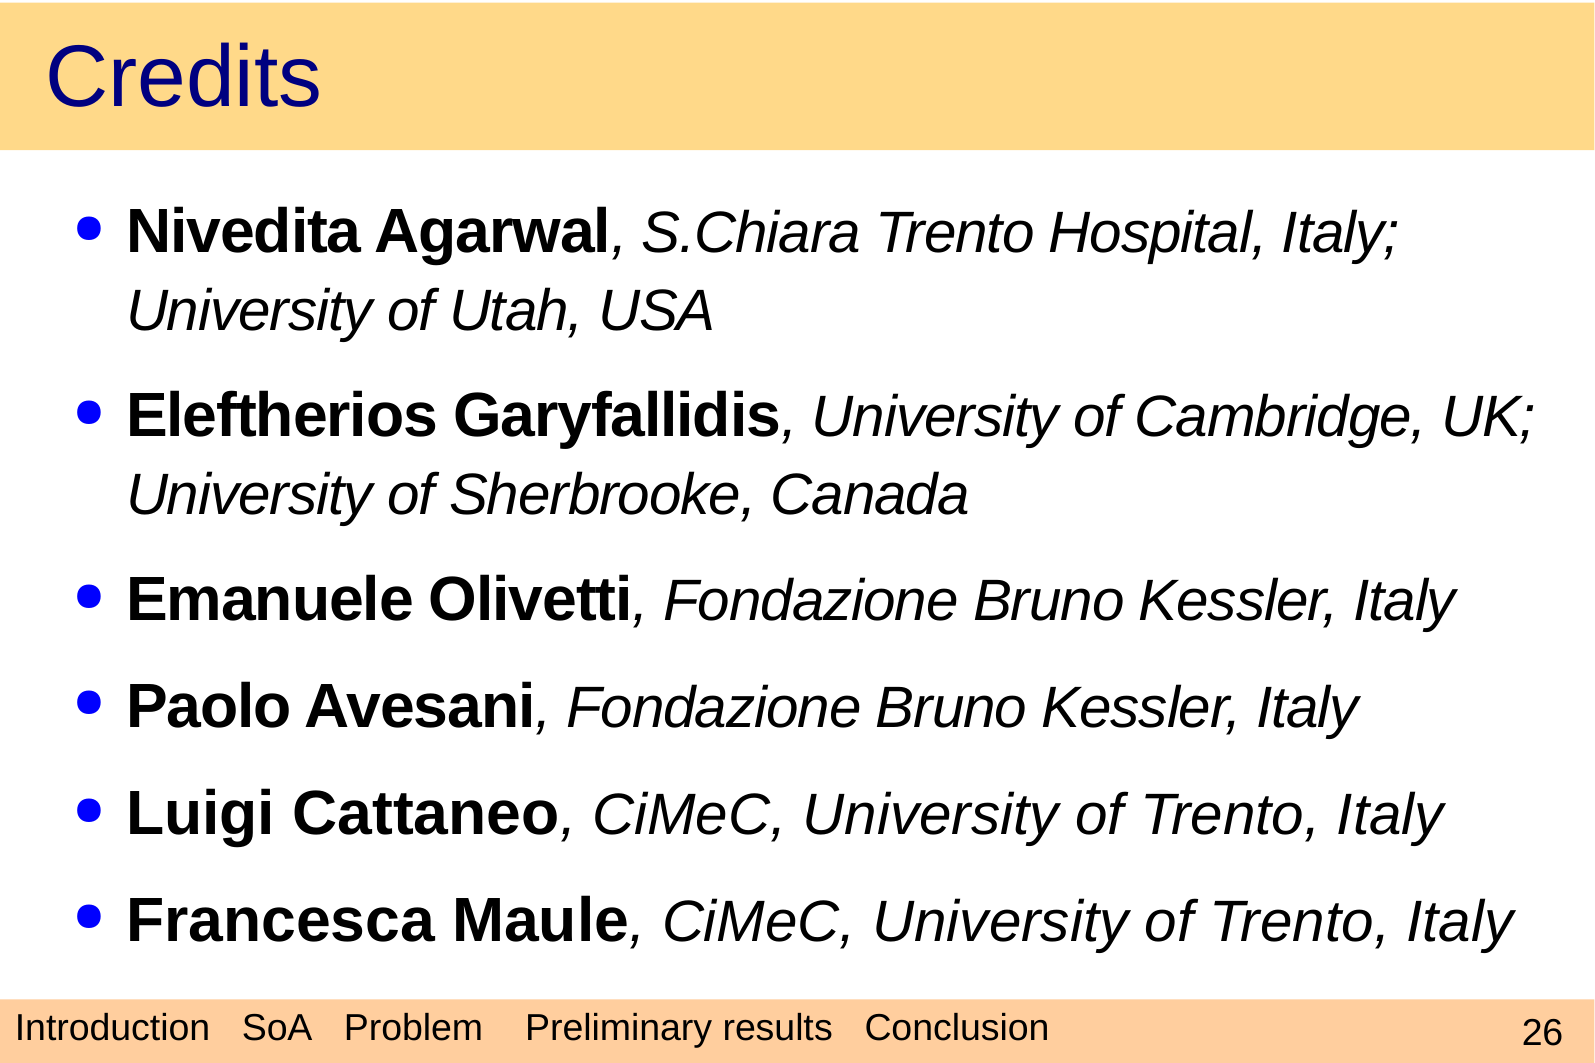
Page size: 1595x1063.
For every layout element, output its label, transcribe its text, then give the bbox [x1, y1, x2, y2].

text_box Introduction SoA Problem Preliminary results Conclusion [0, 999, 1595, 1063]
list Nivedita Agarwal, S.Chiara Trento Hospital, Italy; University of Utah, USA Eleftherios Garyfallidis, University of Cambridge, UK; University of Sherbrooke, Canada Emanuele Olivetti, Fondazione Bruno Kessler, Italy Paolo Avesani, Fondazione Bruno Kessler, Italy Luigi Cattaneo, CiMeC, University of Trento, Italy Francesca Maule, CiMeC, University of Trento, Italy [55, 189, 1595, 955]
text_box <number> [1377, 1003, 1579, 1063]
title Credits [0, 2, 1595, 151]
